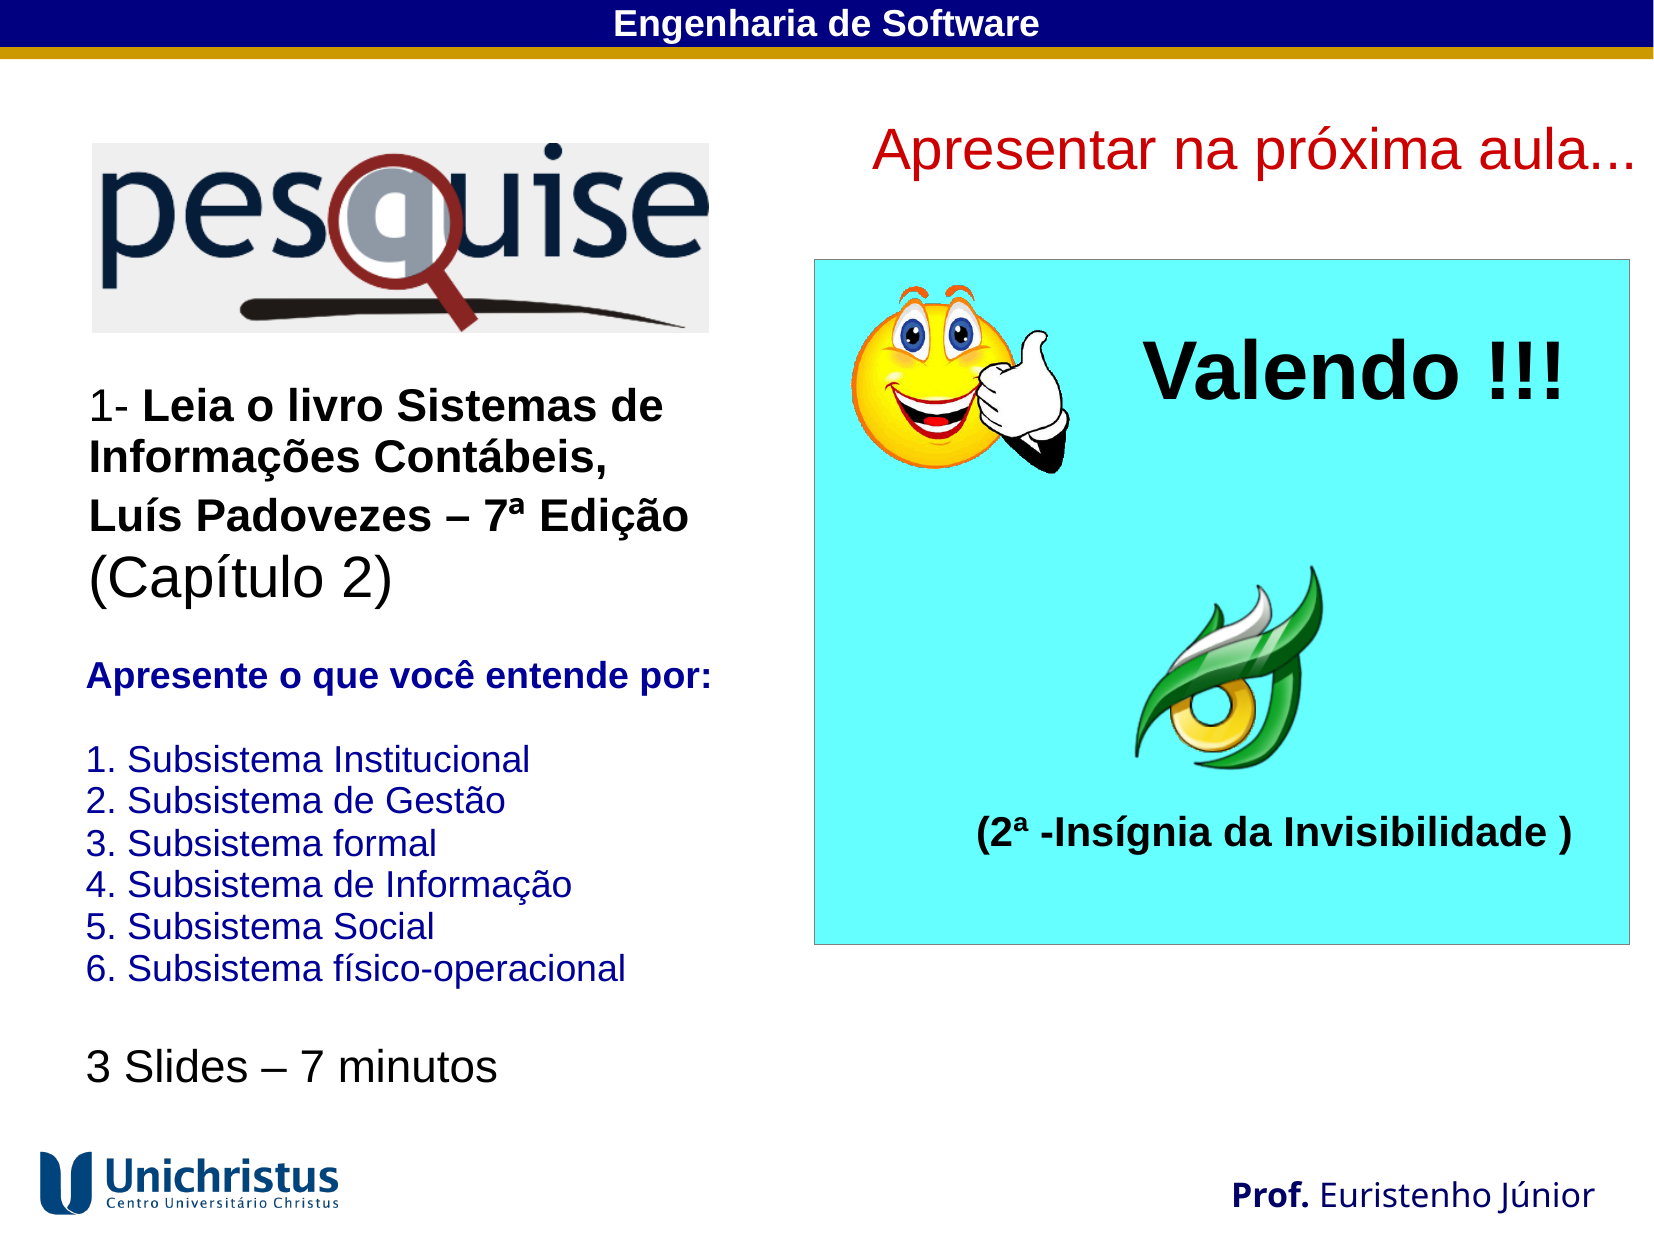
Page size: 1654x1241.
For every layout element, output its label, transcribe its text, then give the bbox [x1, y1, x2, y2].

text_box Apresente o que você entende por: 1. Subsistema Institucional 2. Subsistema de Gestão 3. Subsistema formal 4. Subsistema de Informação 5. Subsistema Social 6. Subsistema físico-operacional 3 Slides – 7 minutos [70, 646, 728, 1170]
text_box [0, 47, 1654, 60]
text_box Valendo !!! [1127, 317, 1583, 426]
text_box (2ª -Insígnia da Invisibilidade ) [949, 801, 1600, 875]
text_box [814, 259, 1630, 945]
text_box Engenharia de Software [0, 0, 1654, 47]
text_box 1- Leia o livro Sistemas de Informações Contábeis, Luís Padovezes – 7ª Edição (Capítulo 2) [73, 372, 706, 646]
picture [1110, 562, 1345, 792]
picture [92, 143, 709, 334]
picture [35, 1148, 343, 1217]
text_box Apresentar na próxima aula... [857, 109, 1654, 190]
picture [850, 283, 1071, 474]
text_box Prof. Euristenho Júnior [1216, 1163, 1654, 1224]
